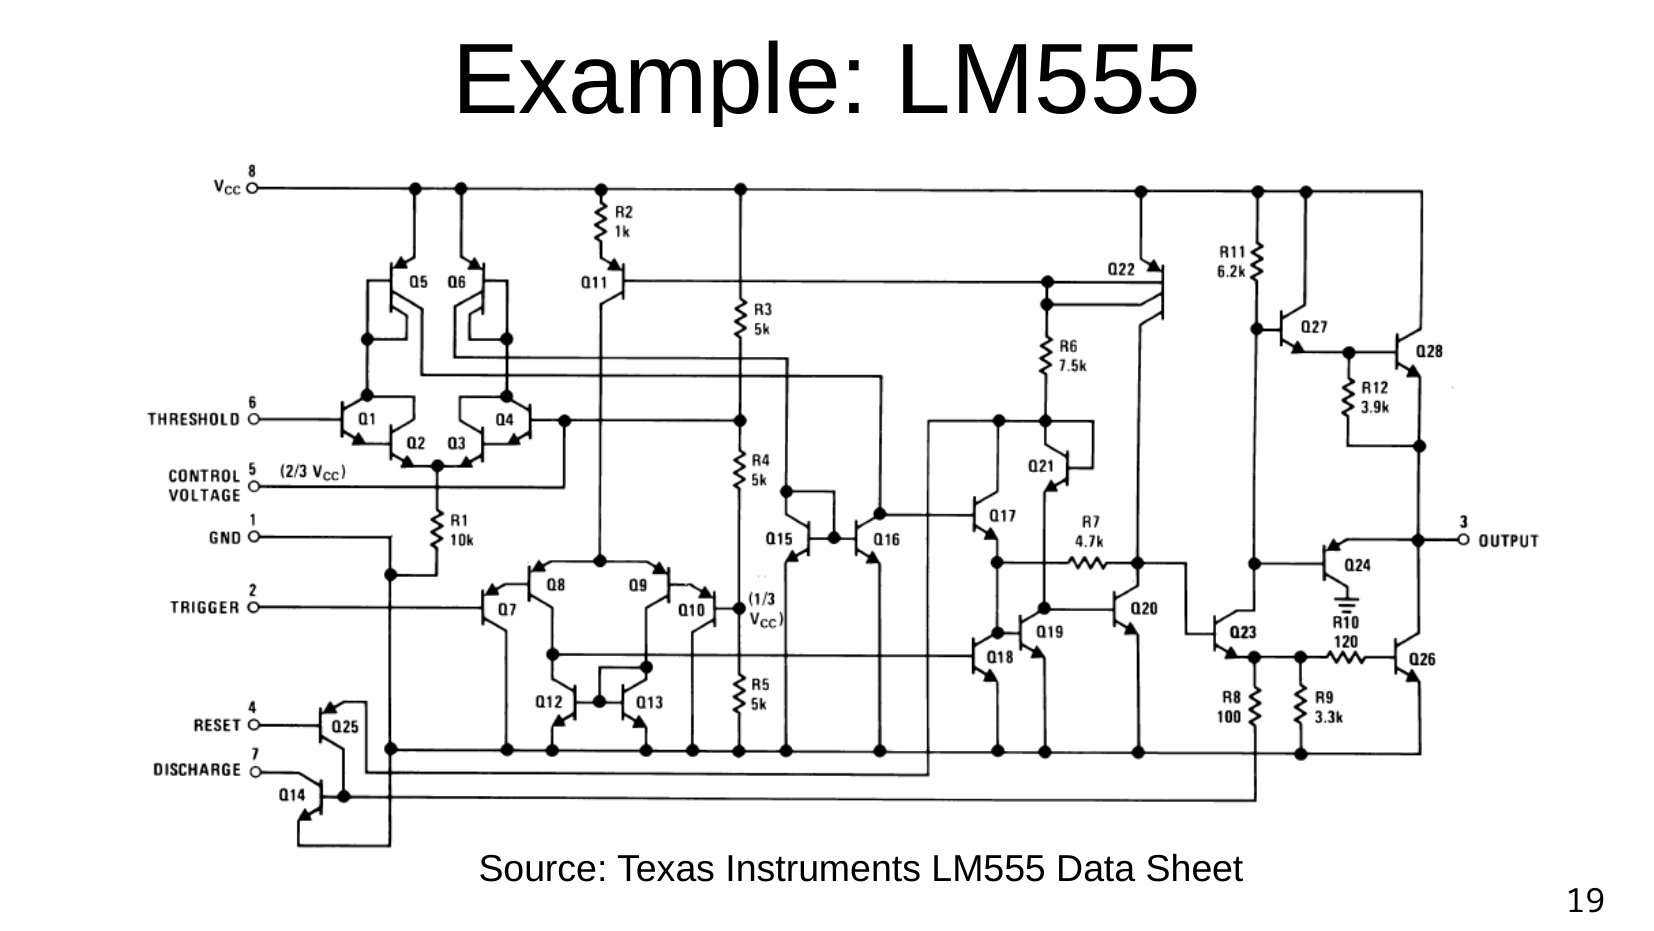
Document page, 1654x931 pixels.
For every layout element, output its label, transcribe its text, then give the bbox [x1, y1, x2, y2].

text_box Source: Texas Instruments LM555 Data Sheet [463, 840, 1274, 931]
title Example: LM555 [82, 1, 1571, 157]
picture [71, 127, 1560, 886]
